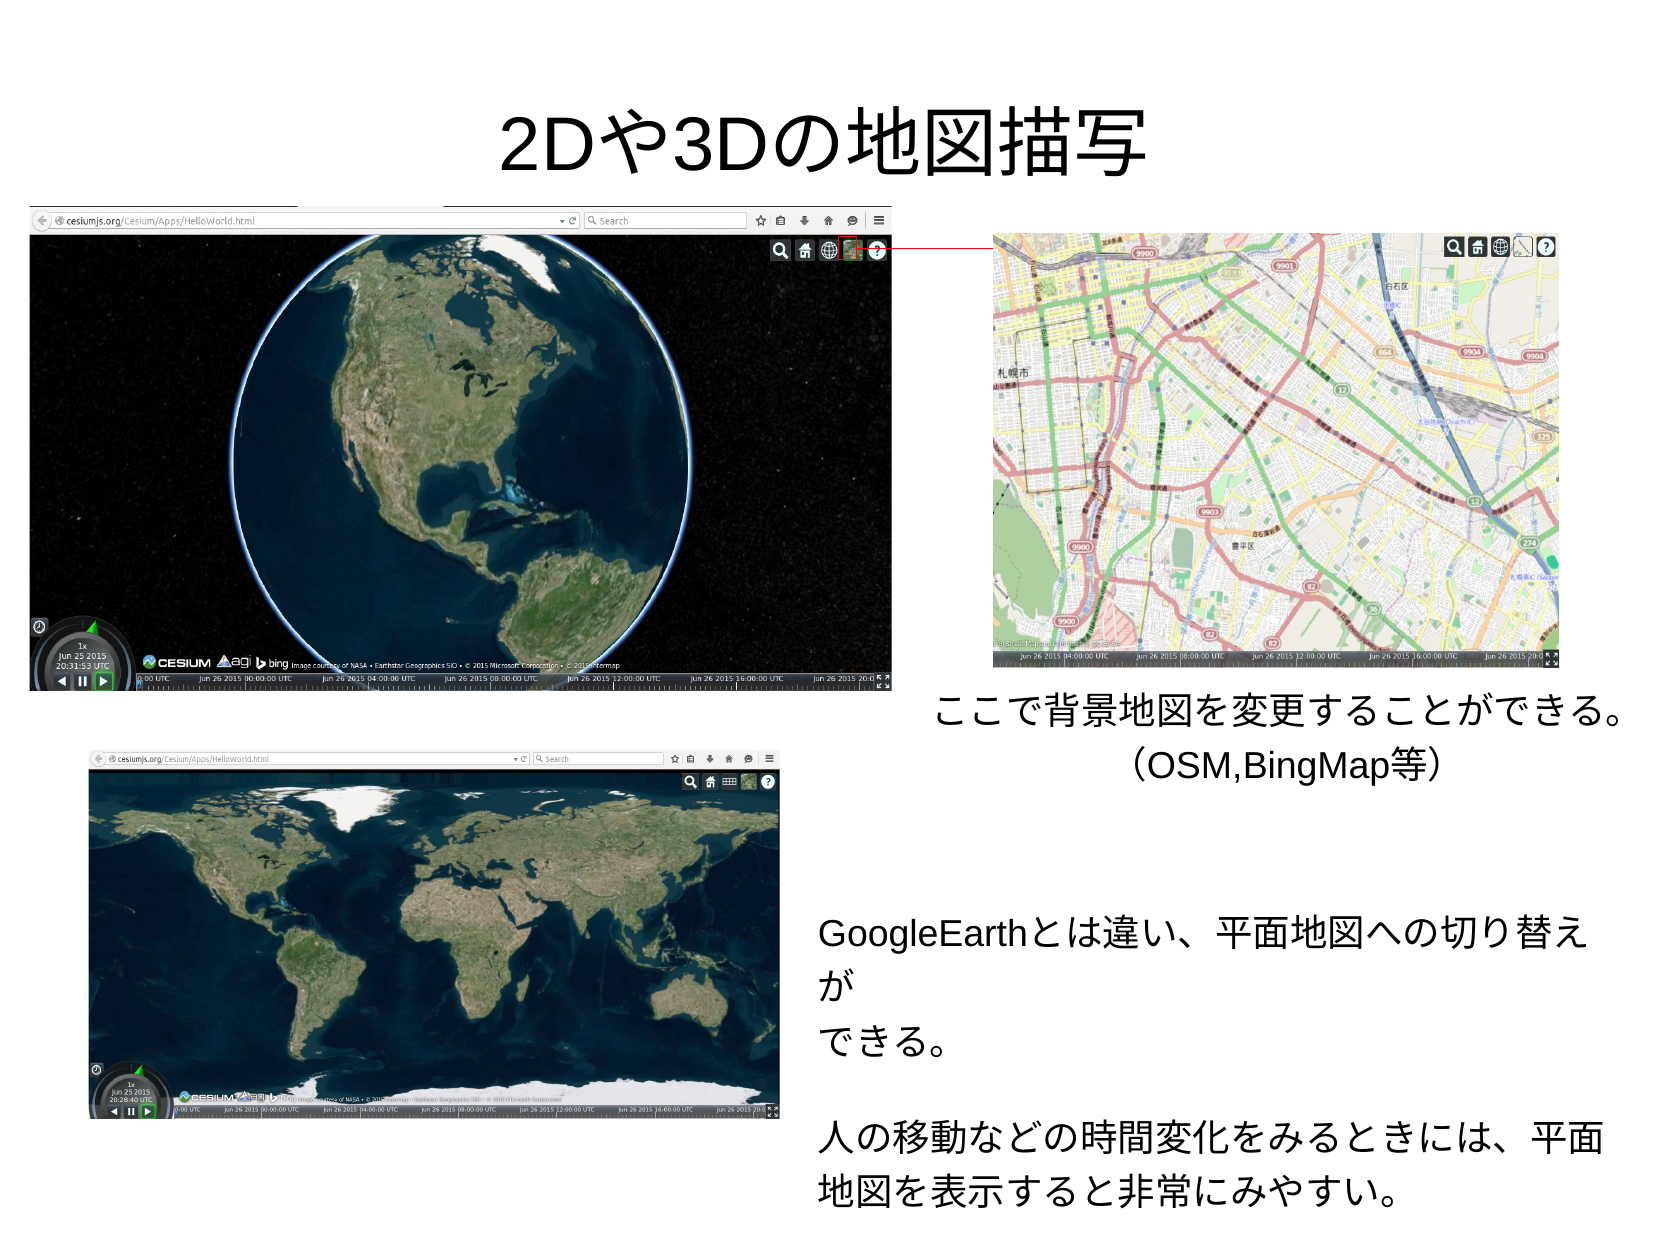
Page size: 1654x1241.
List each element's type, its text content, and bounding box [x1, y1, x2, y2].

text_box ここで背景地図を変更することができる。 （OSM,BingMap等） [903, 673, 1654, 768]
picture [88, 750, 780, 1119]
text_box GoogleEarthとは違い、平面地図への切り替えが できる。 人の移動などの時間変化をみるときには、平面地図を表示すると非常にみやすい。 [803, 895, 1642, 1217]
picture [29, 206, 892, 691]
list 2Dや3Dの地図描写 [188, 82, 1406, 195]
picture [993, 233, 1560, 668]
picture [839, 237, 856, 259]
